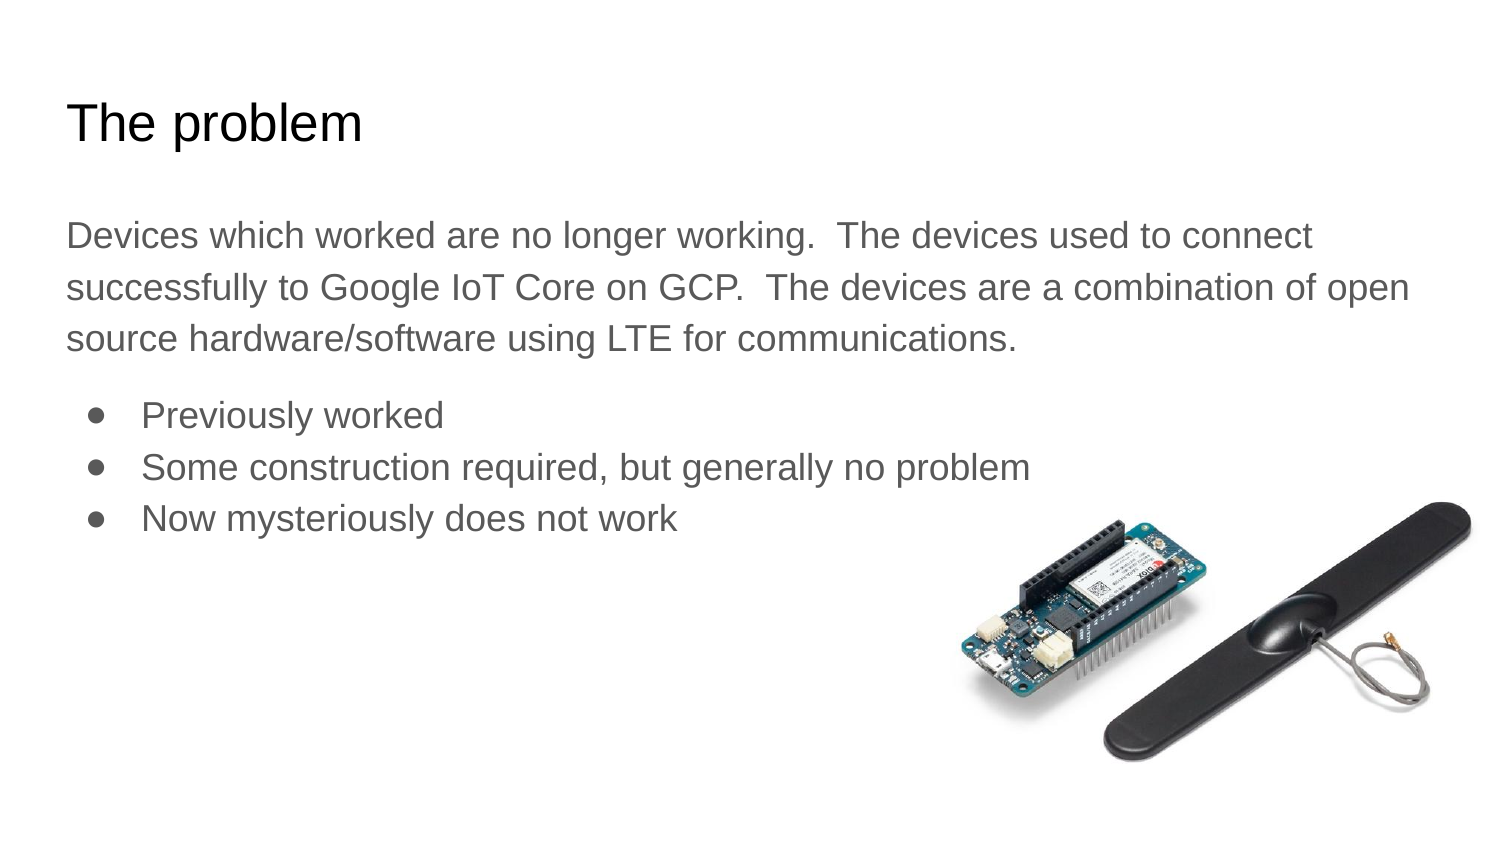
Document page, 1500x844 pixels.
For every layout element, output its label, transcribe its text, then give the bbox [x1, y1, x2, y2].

title The problem [51, 72, 1449, 167]
list Devices which worked are no longer working. The devices used to connect successfully to Google IoT Core on GCP. The devices are a combination of open source hardware/software using LTE for communications. Previously worked Some construction required, but generally no problem Now mysteriously does not work [51, 189, 1449, 750]
picture [932, 418, 1500, 844]
